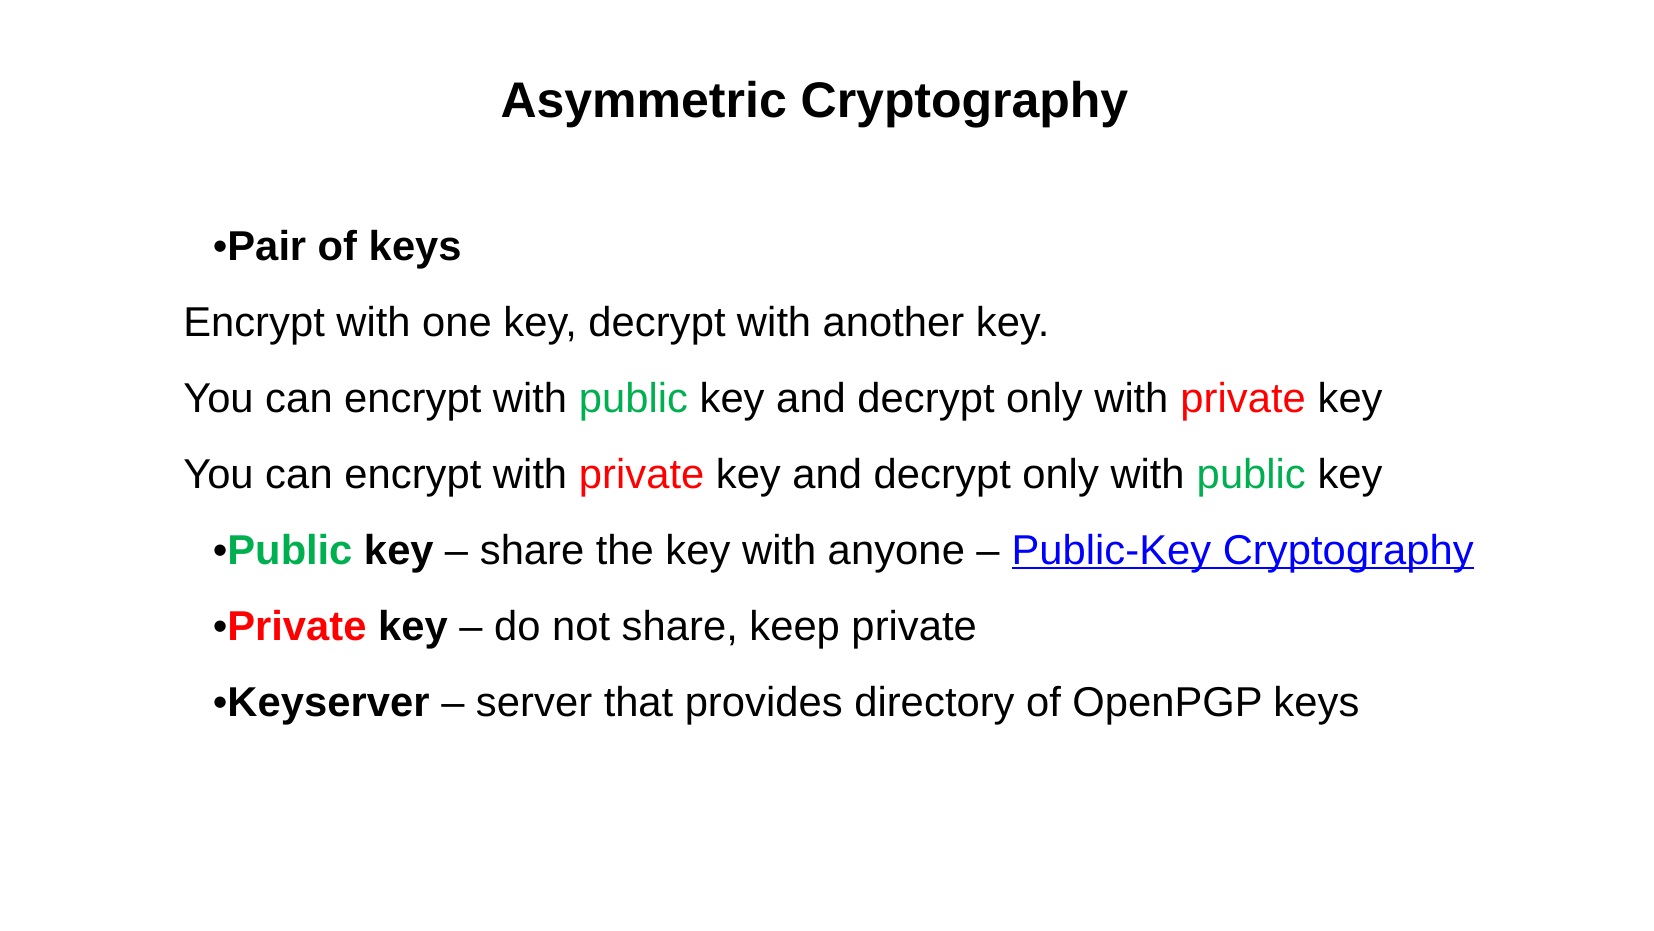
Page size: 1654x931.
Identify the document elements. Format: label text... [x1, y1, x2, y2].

list Pair of keys Encrypt with one key, decrypt with another key. You can encrypt with public key and decrypt only with private key You can encrypt with private key and decrypt only with public key Public key – share the key with anyone – Public-Key Cryptography Private key – do not share, keep private Keyserver – server that provides directory of OpenPGP keys [108, 222, 1521, 862]
title Asymmetric Cryptography [108, 42, 1521, 158]
